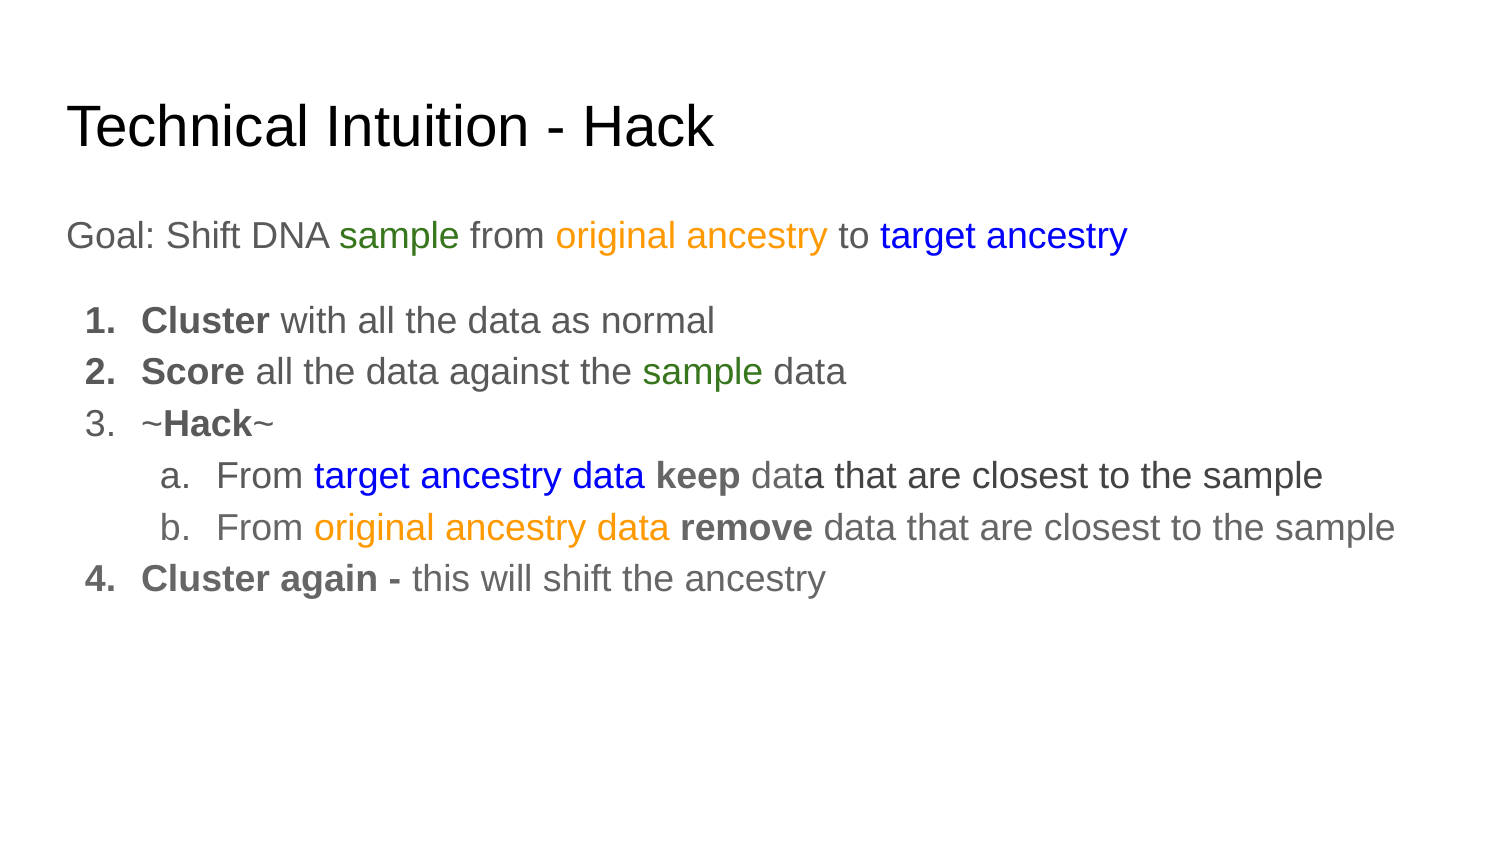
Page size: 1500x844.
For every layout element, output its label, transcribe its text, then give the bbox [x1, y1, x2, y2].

title Technical Intuition - Hack [51, 72, 1449, 167]
list Goal: Shift DNA sample from original ancestry to target ancestry Cluster with all the data as normal Score all the data against the sample data ~Hack~ From target ancestry data keep data that are closest to the sample From original ancestry data remove data that are closest to the sample Cluster again - this will shift the ancestry [51, 189, 1449, 750]
